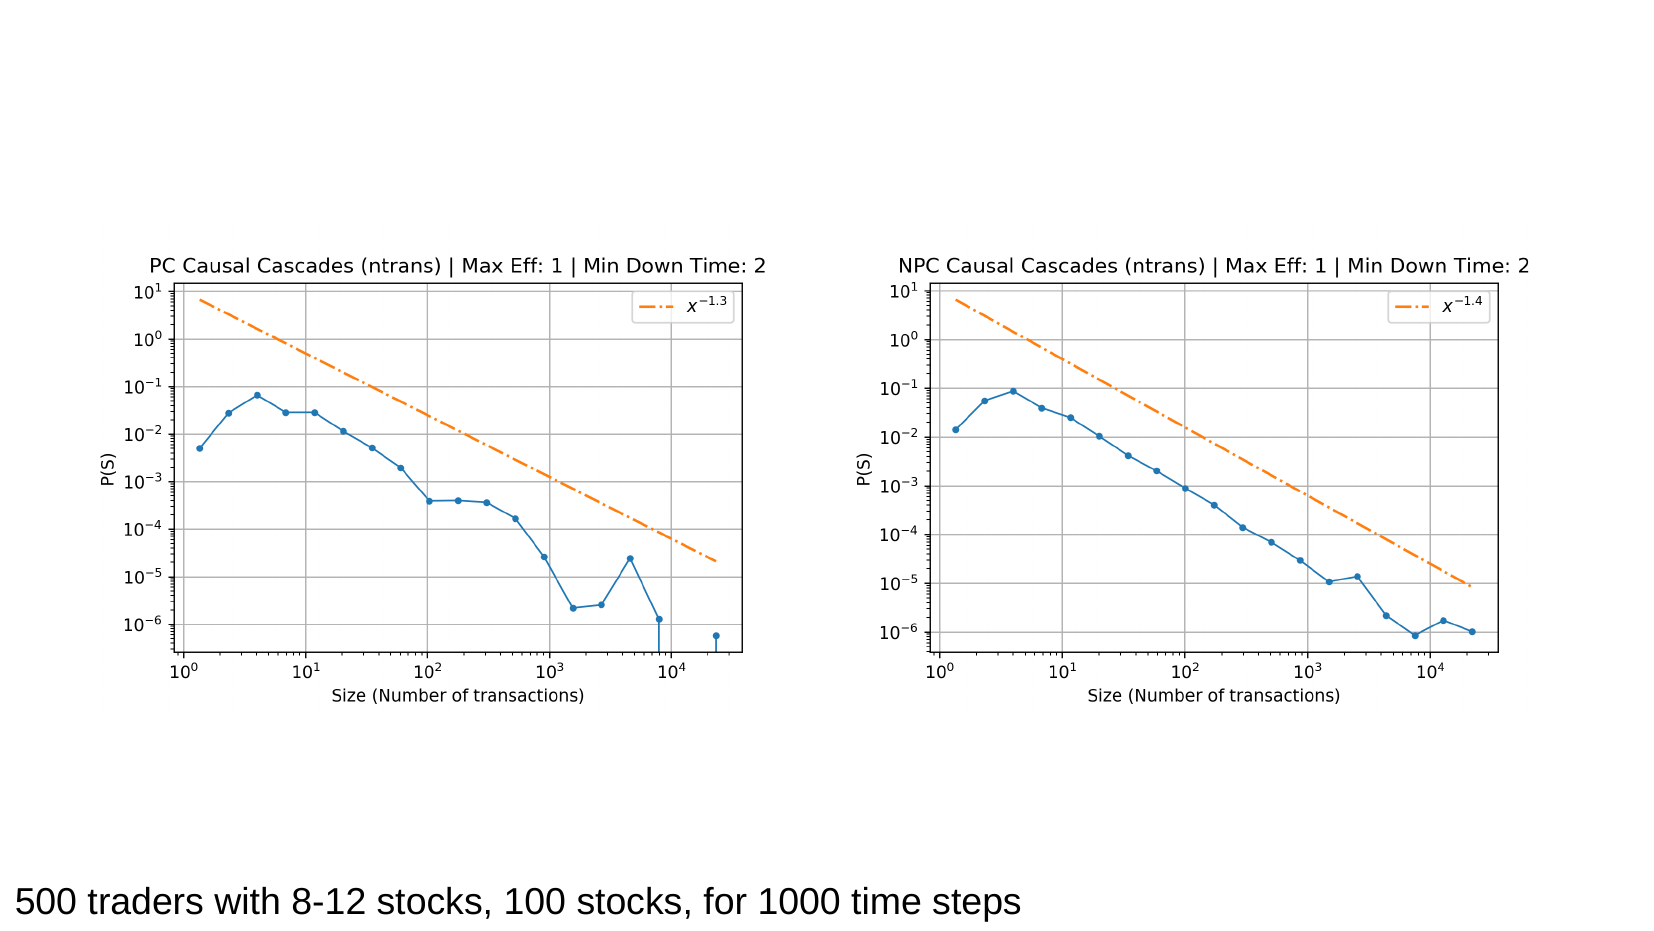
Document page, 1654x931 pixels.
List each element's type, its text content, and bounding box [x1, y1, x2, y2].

picture [82, 224, 815, 713]
picture [838, 224, 1571, 713]
text_box 500 traders with 8-12 stocks, 100 stocks, for 1000 time steps [0, 873, 1038, 931]
